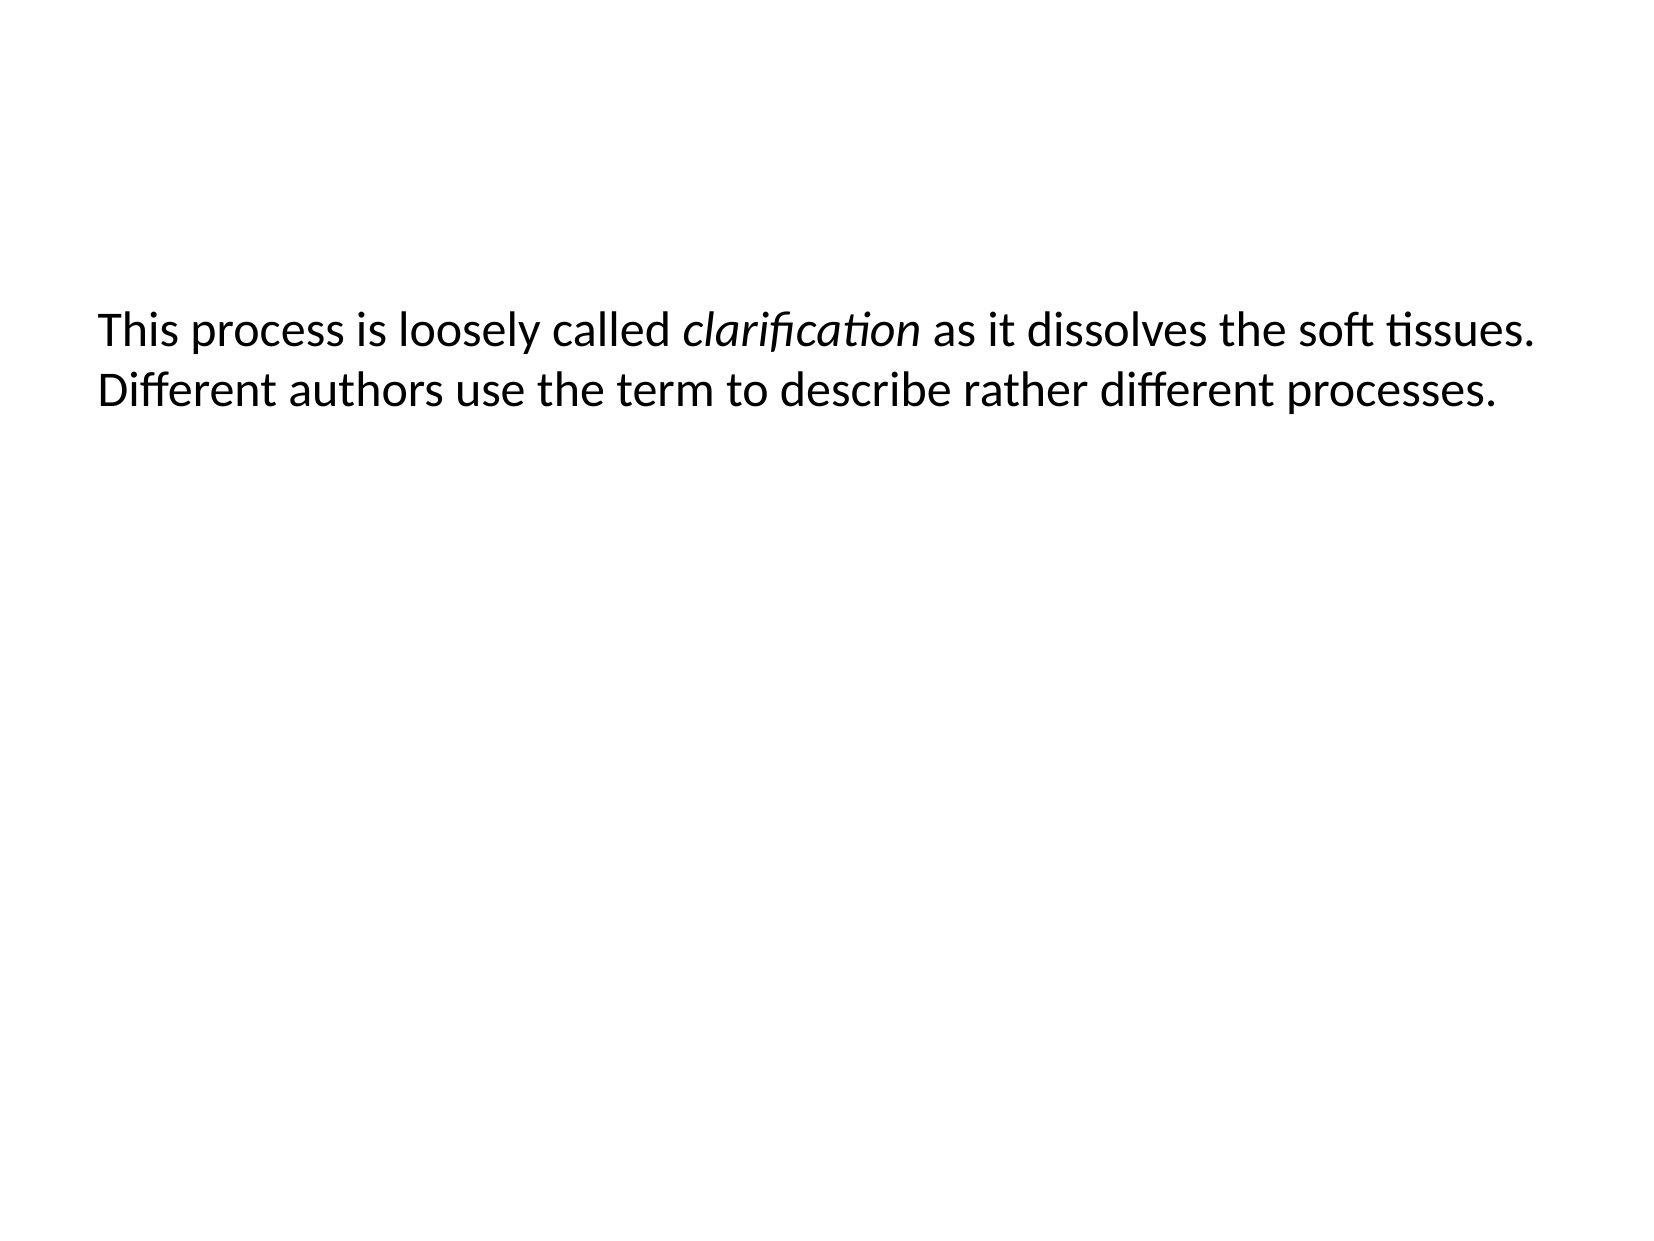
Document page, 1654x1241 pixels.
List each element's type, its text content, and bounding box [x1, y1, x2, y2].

list This process is loosely called clarification as it dissolves the soft tissues. Different authors use the term to describe rather different processes. [82, 289, 1571, 1108]
